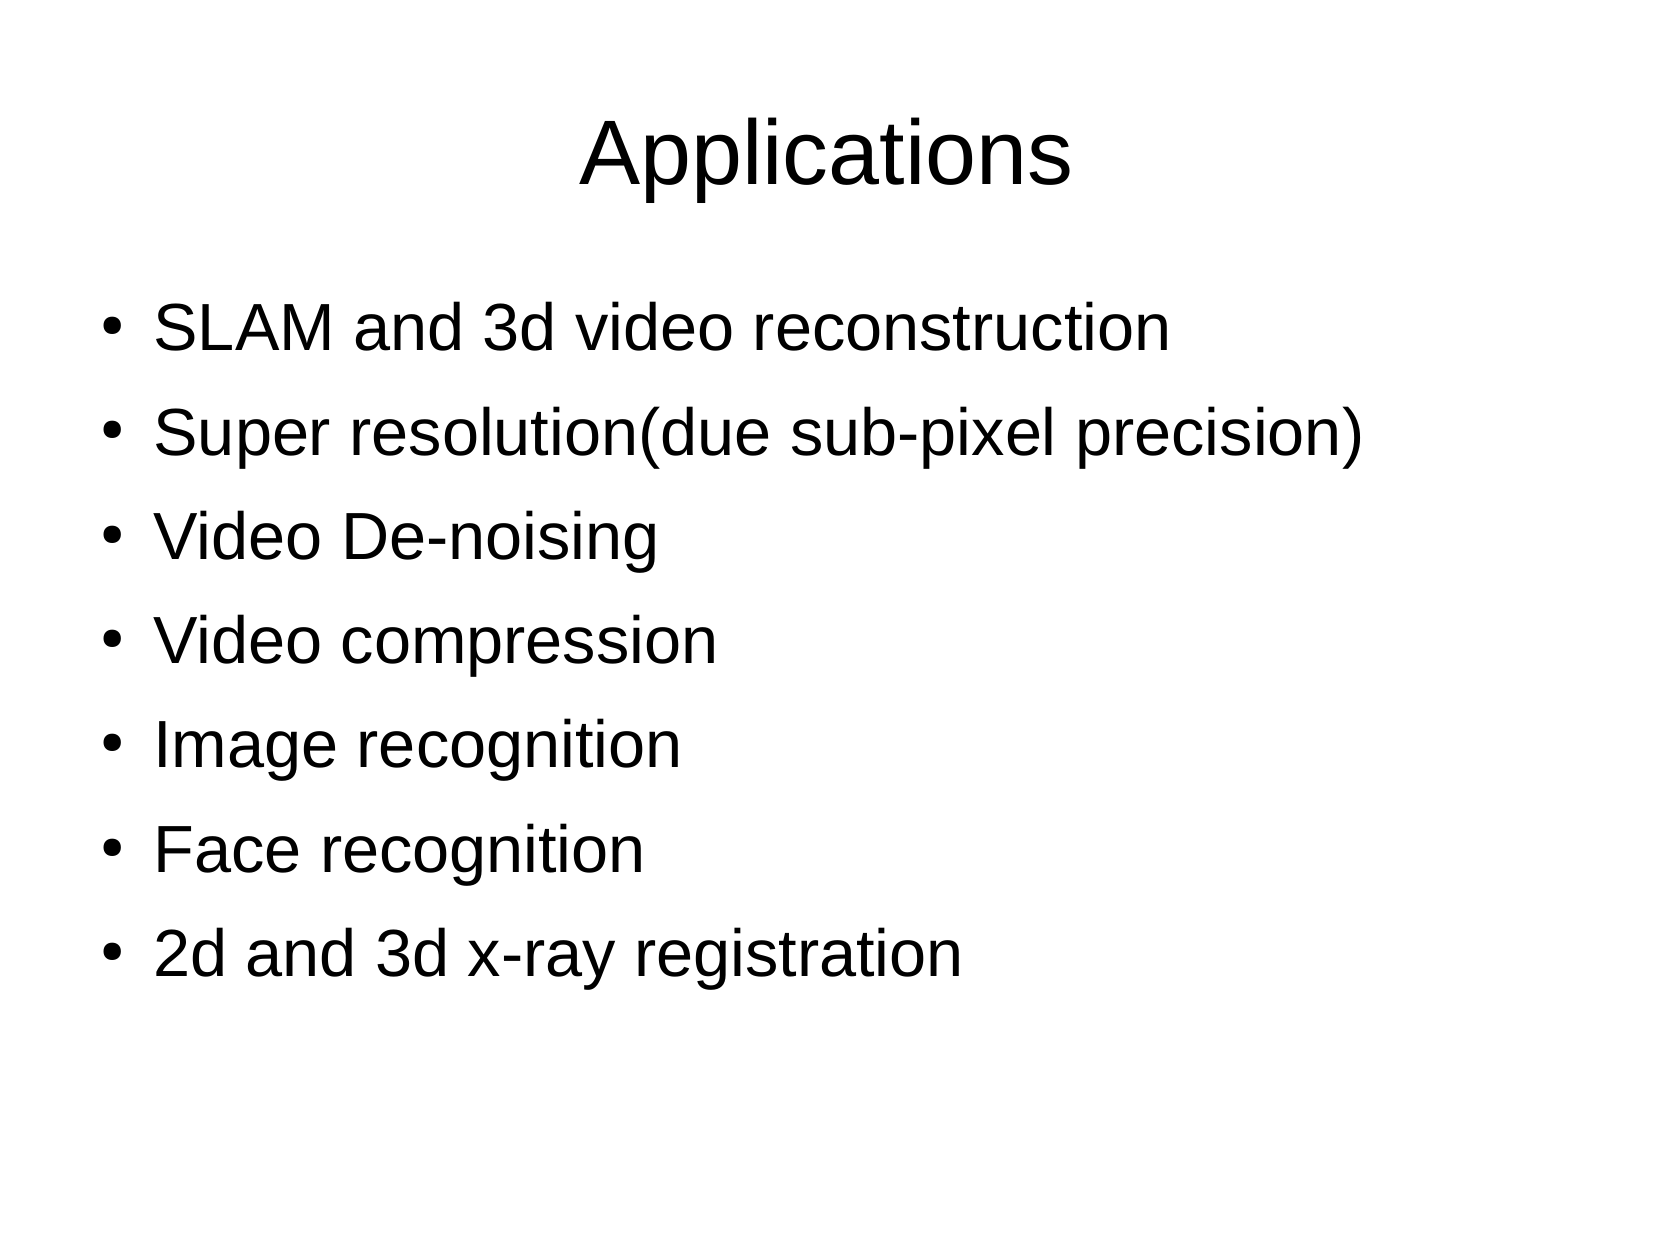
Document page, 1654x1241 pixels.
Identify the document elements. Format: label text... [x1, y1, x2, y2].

list SLAM and 3d video reconstruction Super resolution(due sub-pixel precision) Video De-noising Video compression Image recognition Face recognition 2d and 3d x-ray registration [82, 290, 1571, 1010]
title Applications [82, 49, 1571, 257]
